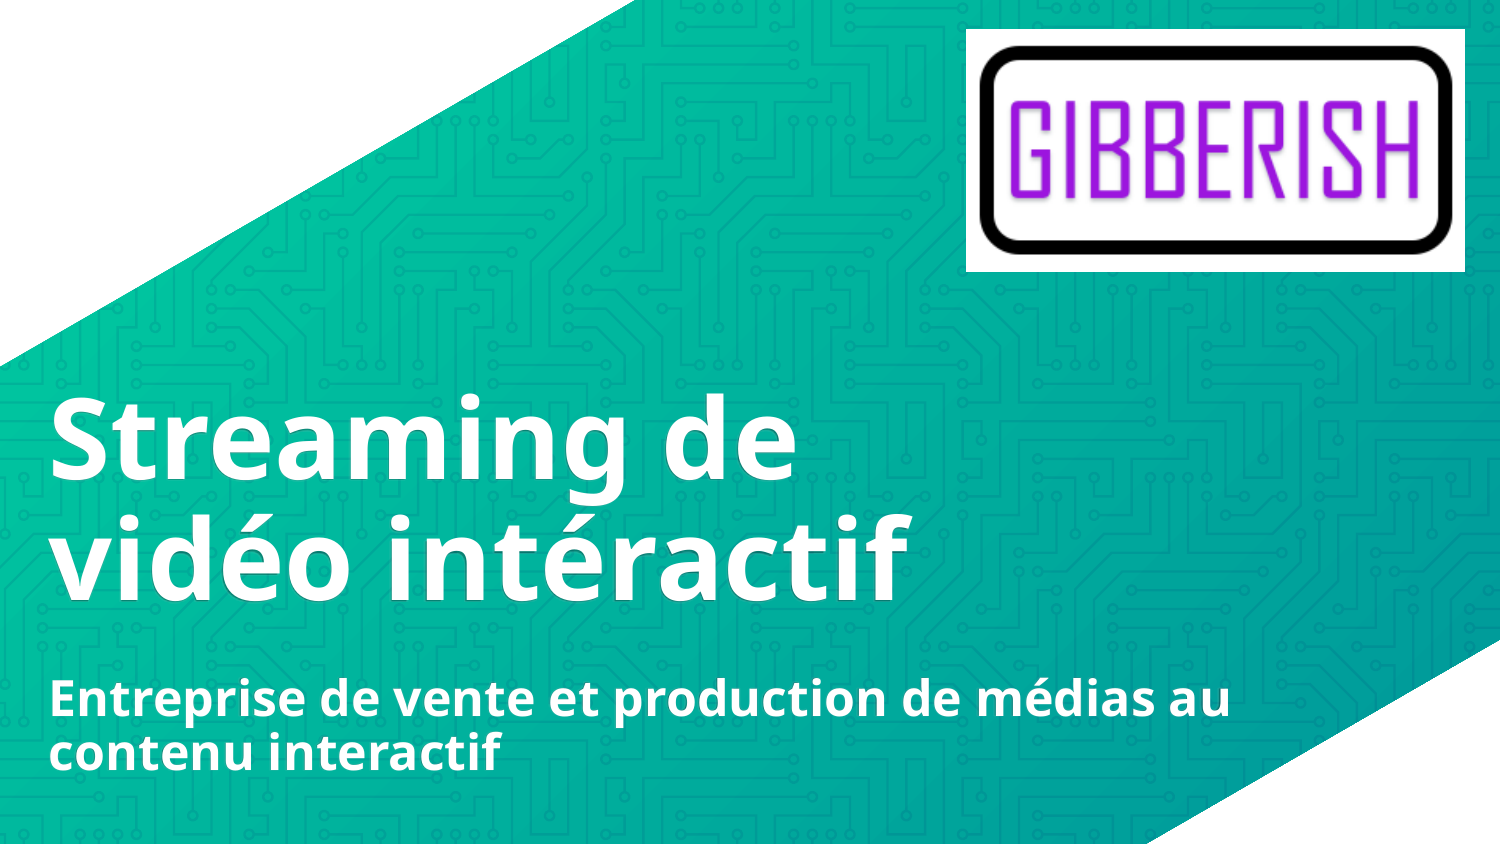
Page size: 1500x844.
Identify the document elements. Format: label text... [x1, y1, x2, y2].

title Streaming de vidéo intéractif [48, 227, 1111, 625]
picture [966, 29, 1465, 272]
title Entreprise de vente et production de médias au contenu interactif [48, 602, 1347, 782]
